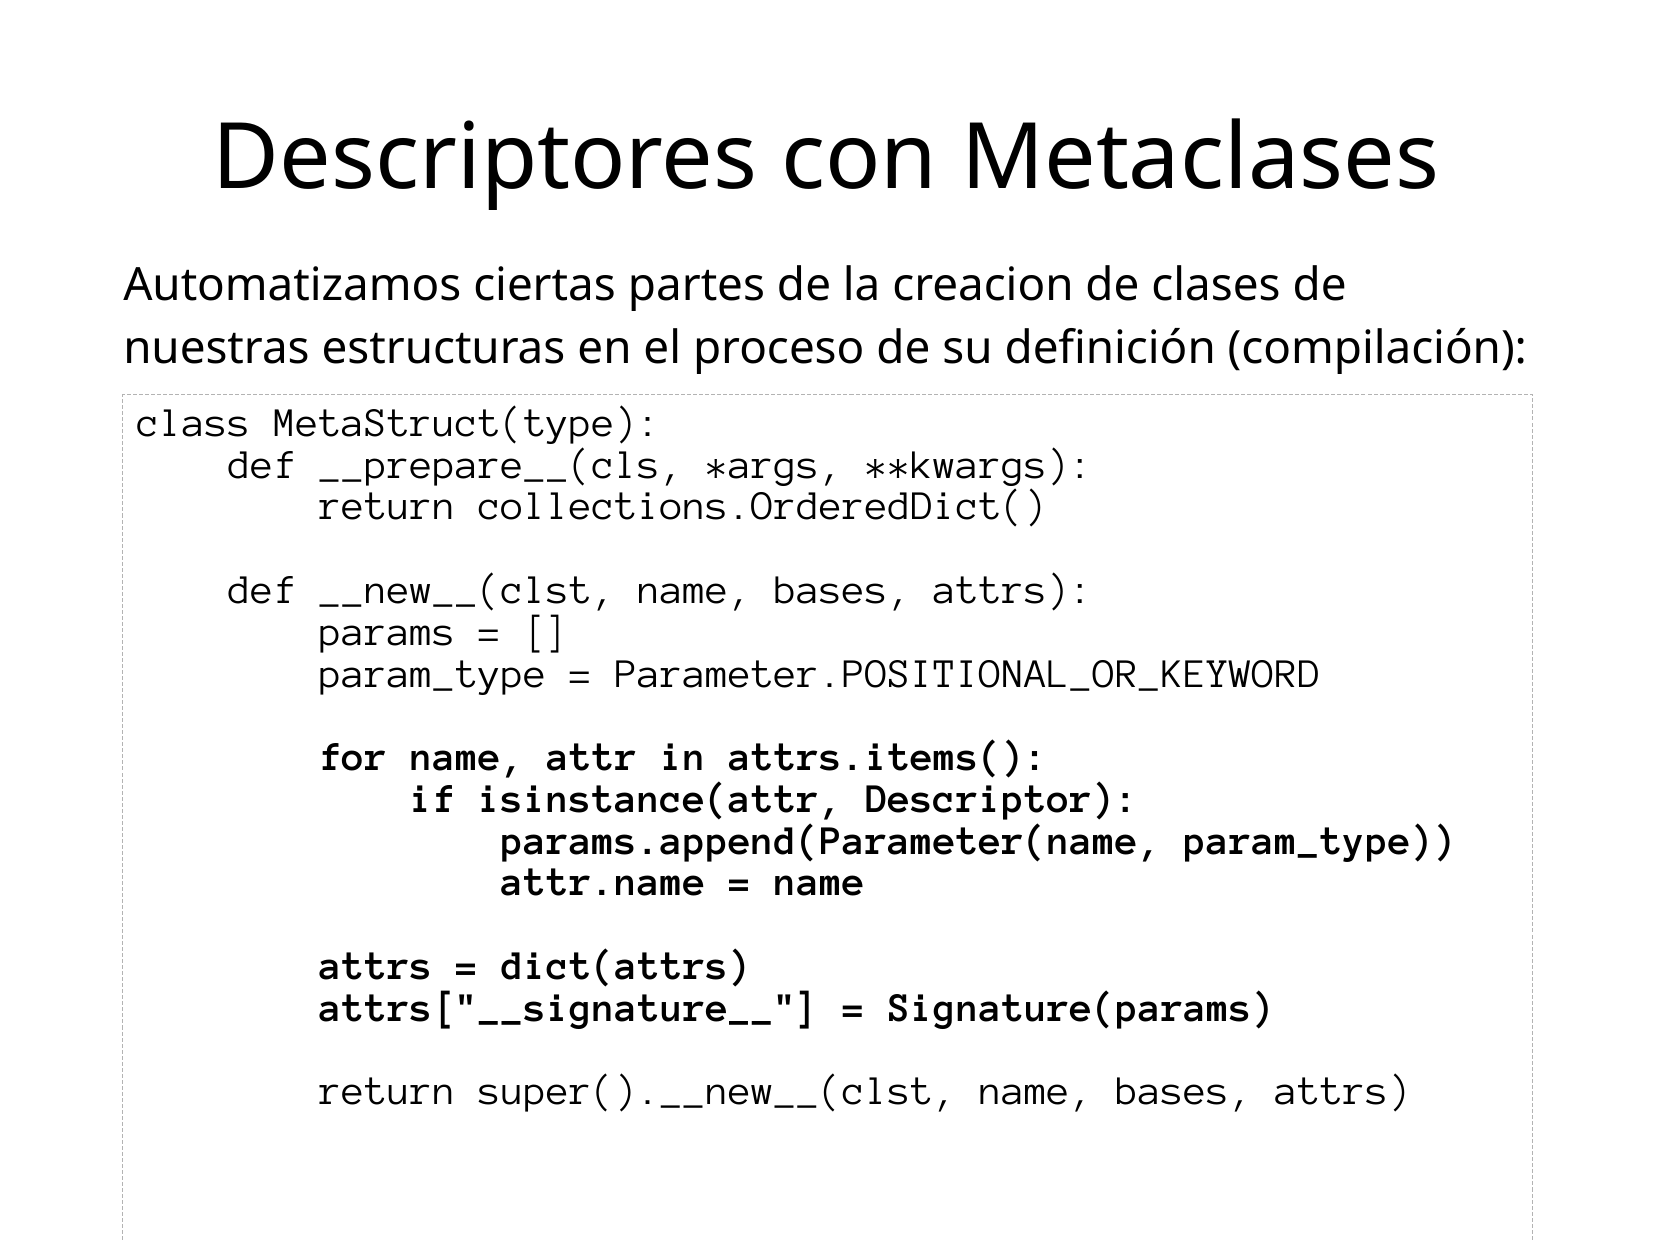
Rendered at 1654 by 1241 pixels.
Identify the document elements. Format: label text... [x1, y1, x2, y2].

text_box class MetaStruct(type): def __prepare__(cls, *args, **kwargs): return collections.OrderedDict() def __new__(clst, name, bases, attrs): params = [] param_type = Parameter.POSITIONAL_OR_KEYWORD for name, attr in attrs.items(): if isinstance(attr, Descriptor): params.append(Parameter(name, param_type)) attr.name = name attrs = dict(attrs) attrs["__signature__"] = Signature(params) return super().__new__(clst, name, bases, attrs) [122, 394, 1533, 1120]
title Descriptores con Metaclases [82, 49, 1571, 257]
text_box Automatizamos ciertas partes de la creacion de clases de nuestras estructuras en el proceso de su definición (compilación): [108, 244, 1546, 381]
